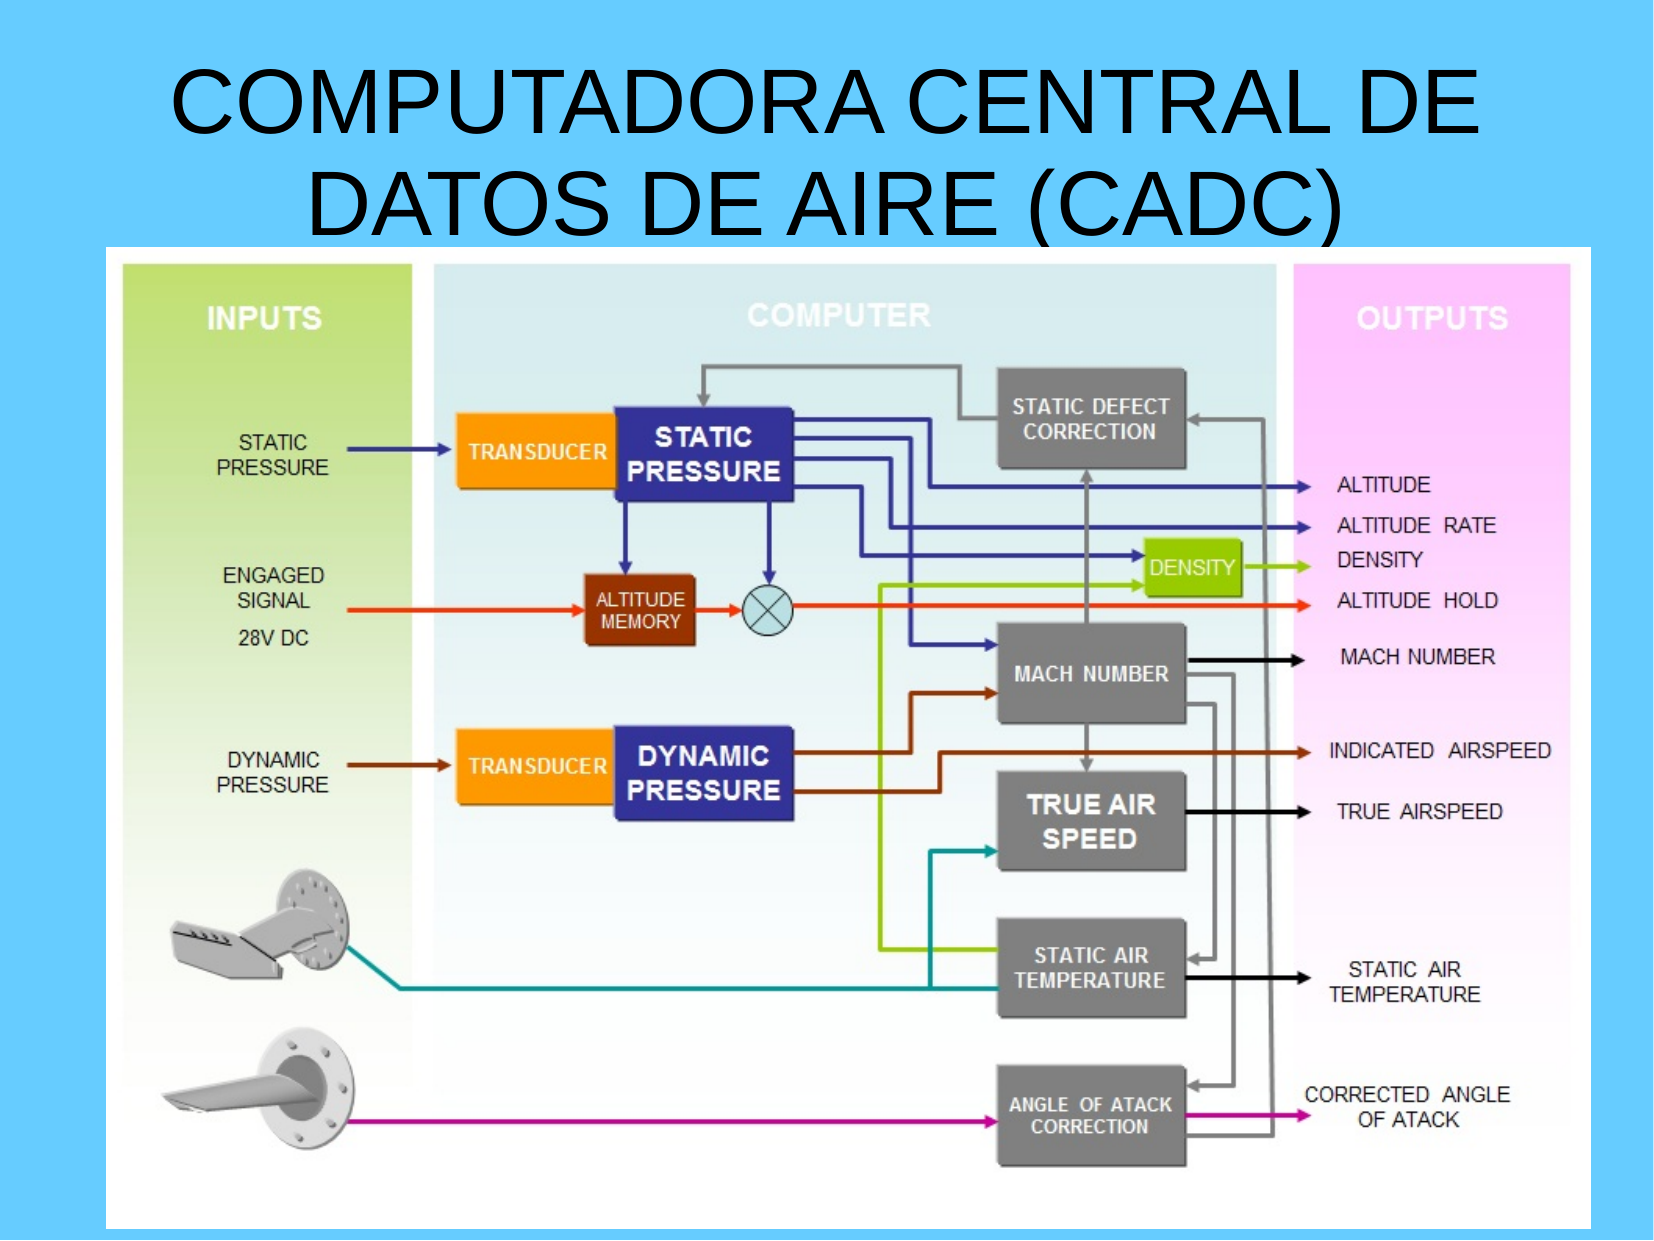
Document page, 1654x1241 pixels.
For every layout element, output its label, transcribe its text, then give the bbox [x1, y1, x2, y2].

picture [106, 247, 1591, 1229]
title COMPUTADORA CENTRAL DE DATOS DE AIRE (CADC) [82, 49, 1571, 257]
